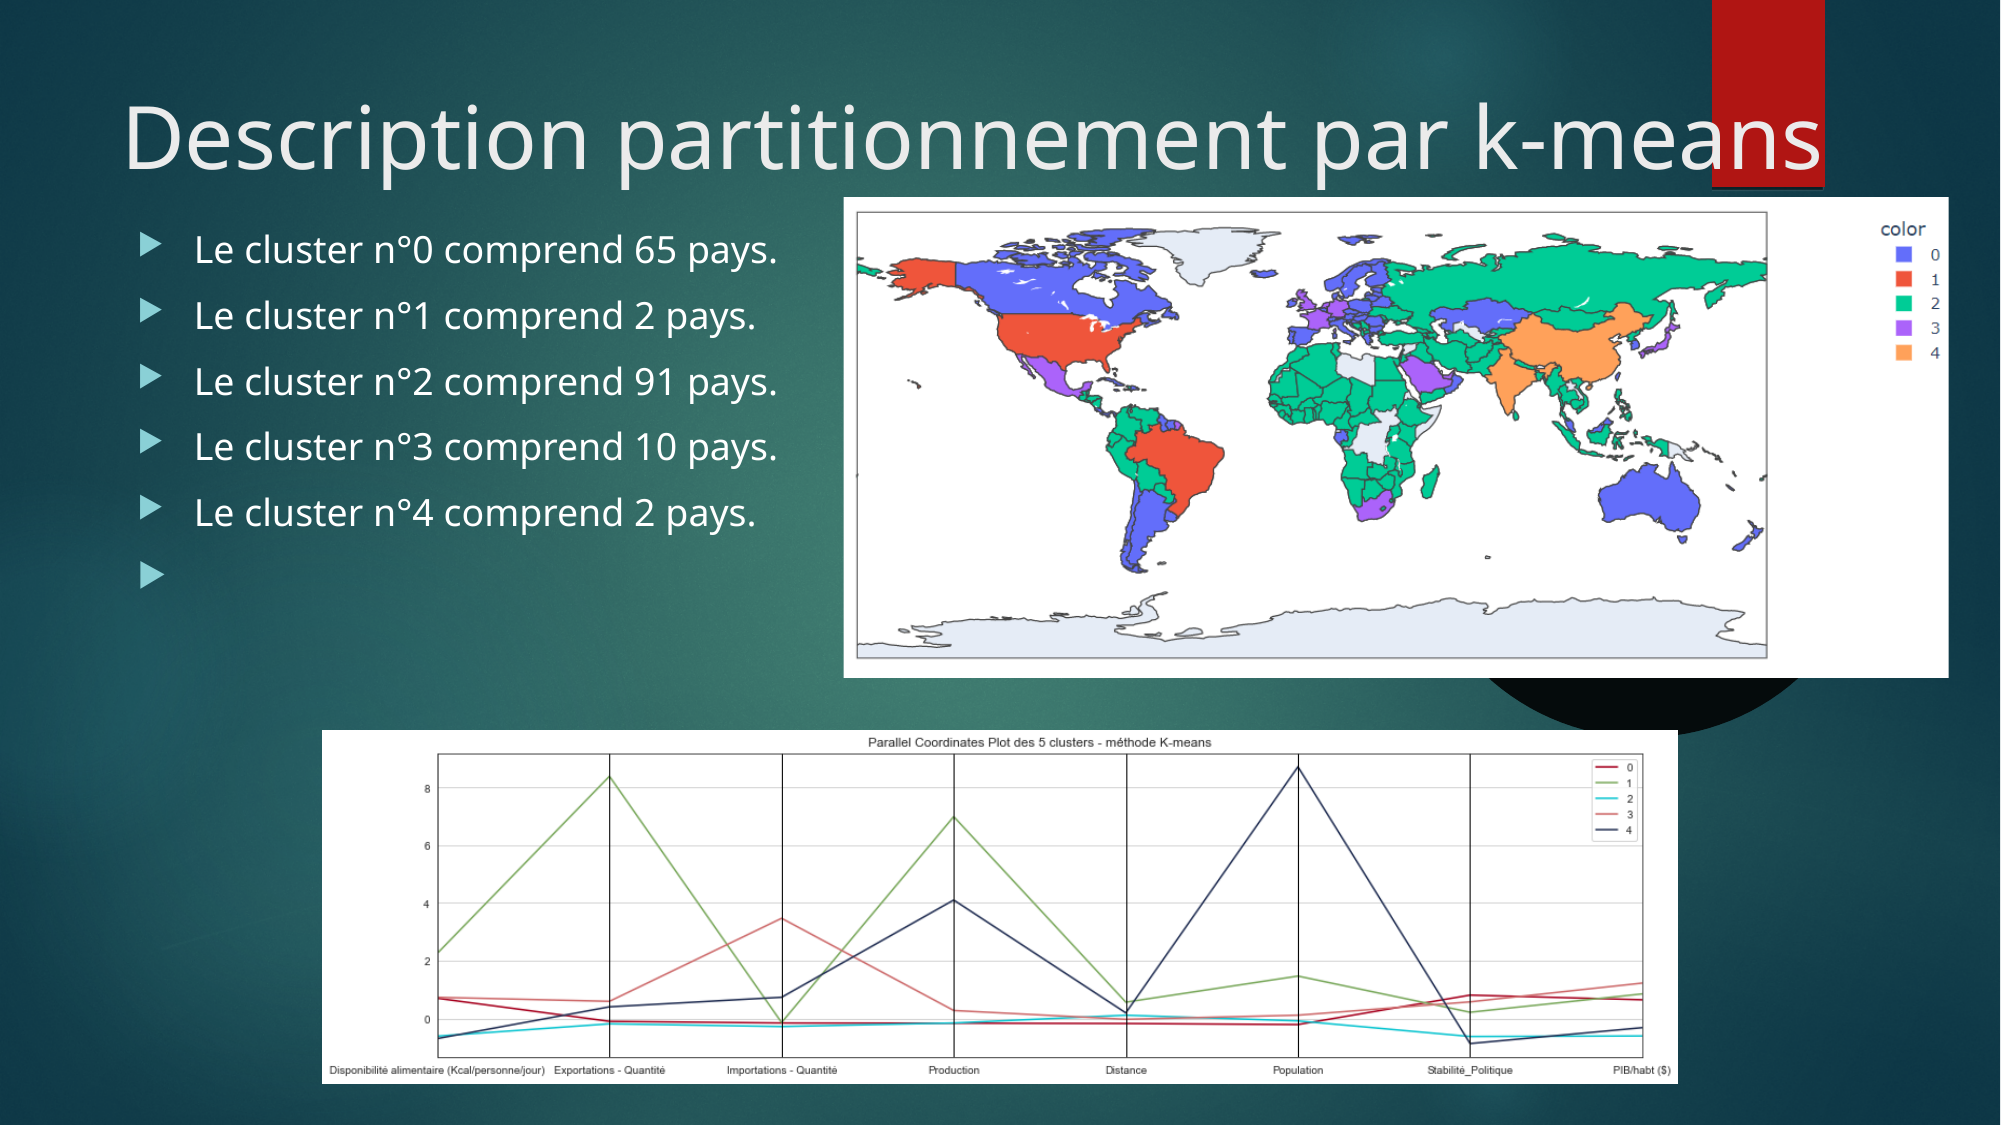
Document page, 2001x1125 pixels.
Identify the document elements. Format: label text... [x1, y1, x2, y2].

picture [322, 730, 1678, 1084]
picture [843, 197, 1949, 678]
list Le cluster n°0 comprend 65 pays. Le cluster n°1 comprend 2 pays. Le cluster n°2 comprend 91 pays. Le cluster n°3 comprend 10 pays. Le cluster n°4 comprend 2 pays. [122, 218, 1591, 907]
title Description partitionnement par k-means [106, 74, 1916, 198]
